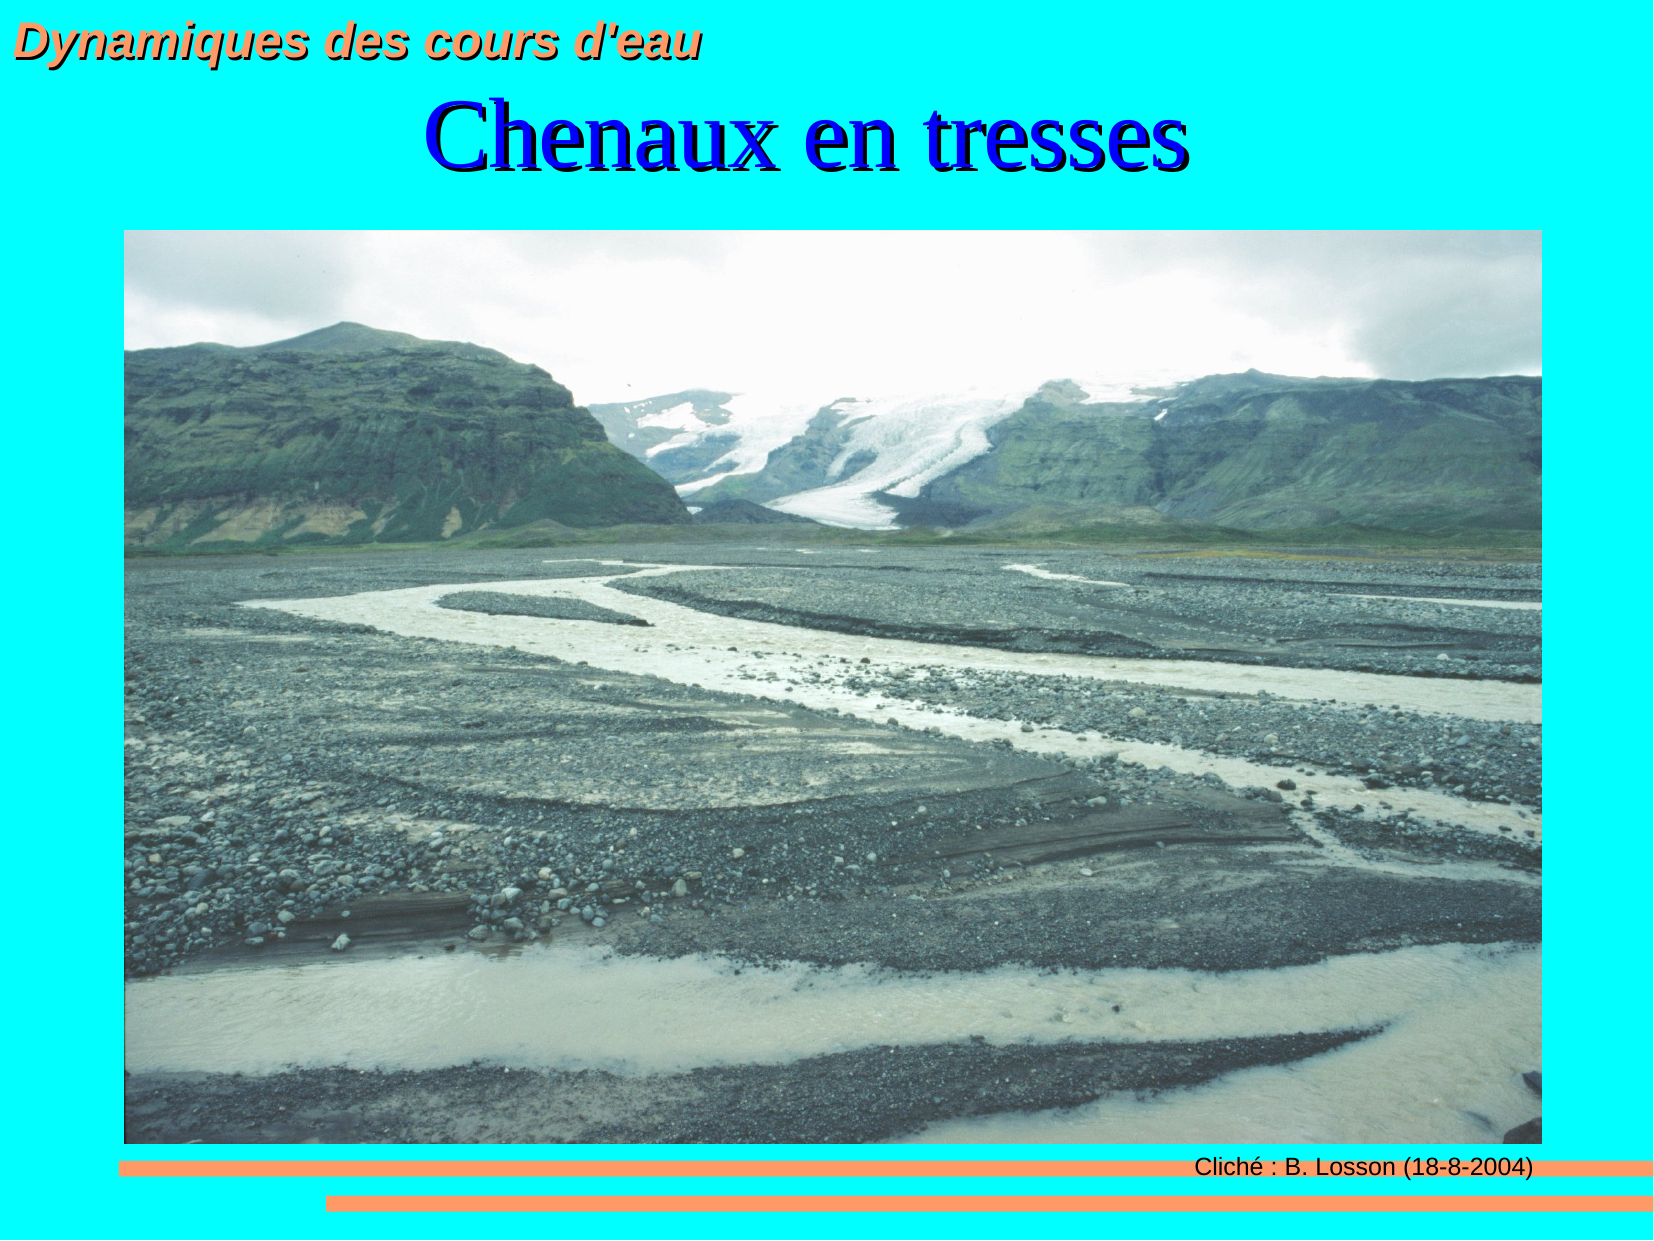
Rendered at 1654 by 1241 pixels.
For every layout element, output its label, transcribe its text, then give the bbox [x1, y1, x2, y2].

text_box Chenaux en tresses [407, 70, 1211, 197]
text_box Cliché : B. Losson (18-8-2004) [1179, 1145, 1550, 1189]
picture [124, 230, 1542, 1144]
title Dynamiques des cours d'eau [5, 4, 709, 77]
